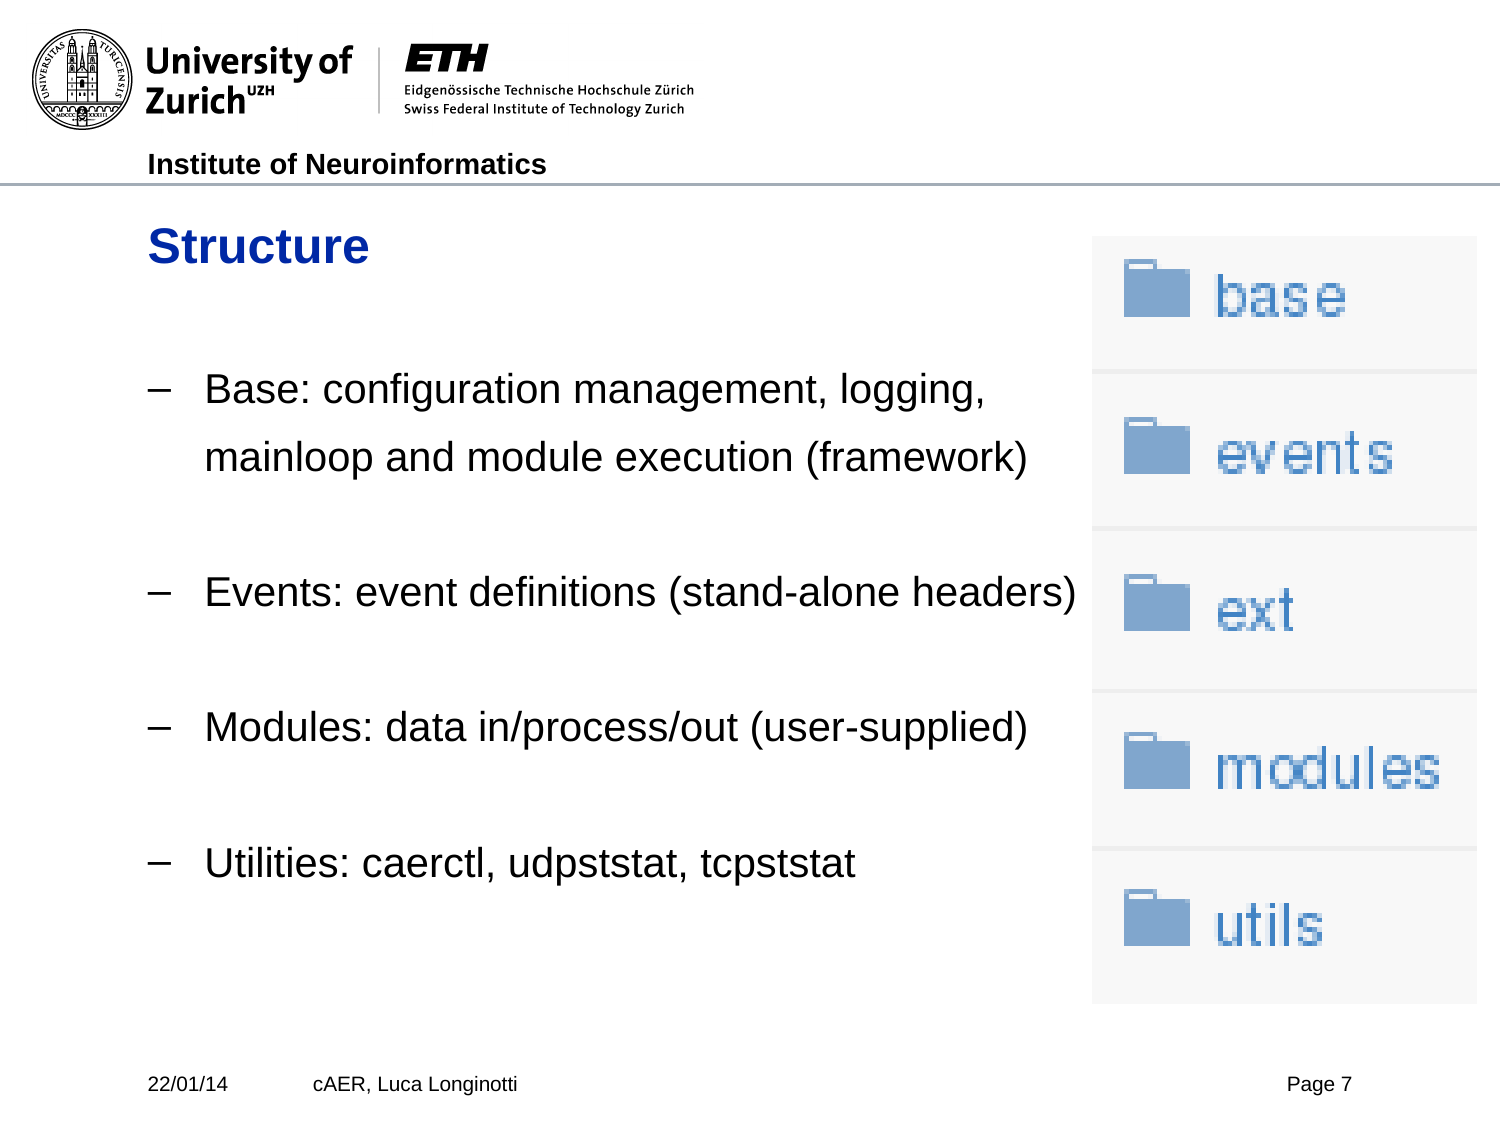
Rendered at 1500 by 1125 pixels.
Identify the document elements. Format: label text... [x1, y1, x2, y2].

title Structure [147, 208, 1353, 335]
picture [1092, 236, 1477, 1004]
picture [26, 23, 704, 136]
list Base: configuration management, logging, mainloop and module execution (framework) Events: event definitions (stand-alone headers) Modules: data in/process/out (user-supplied) Utilities: caerctl, udpststat, tcpststat [147, 361, 1353, 1015]
